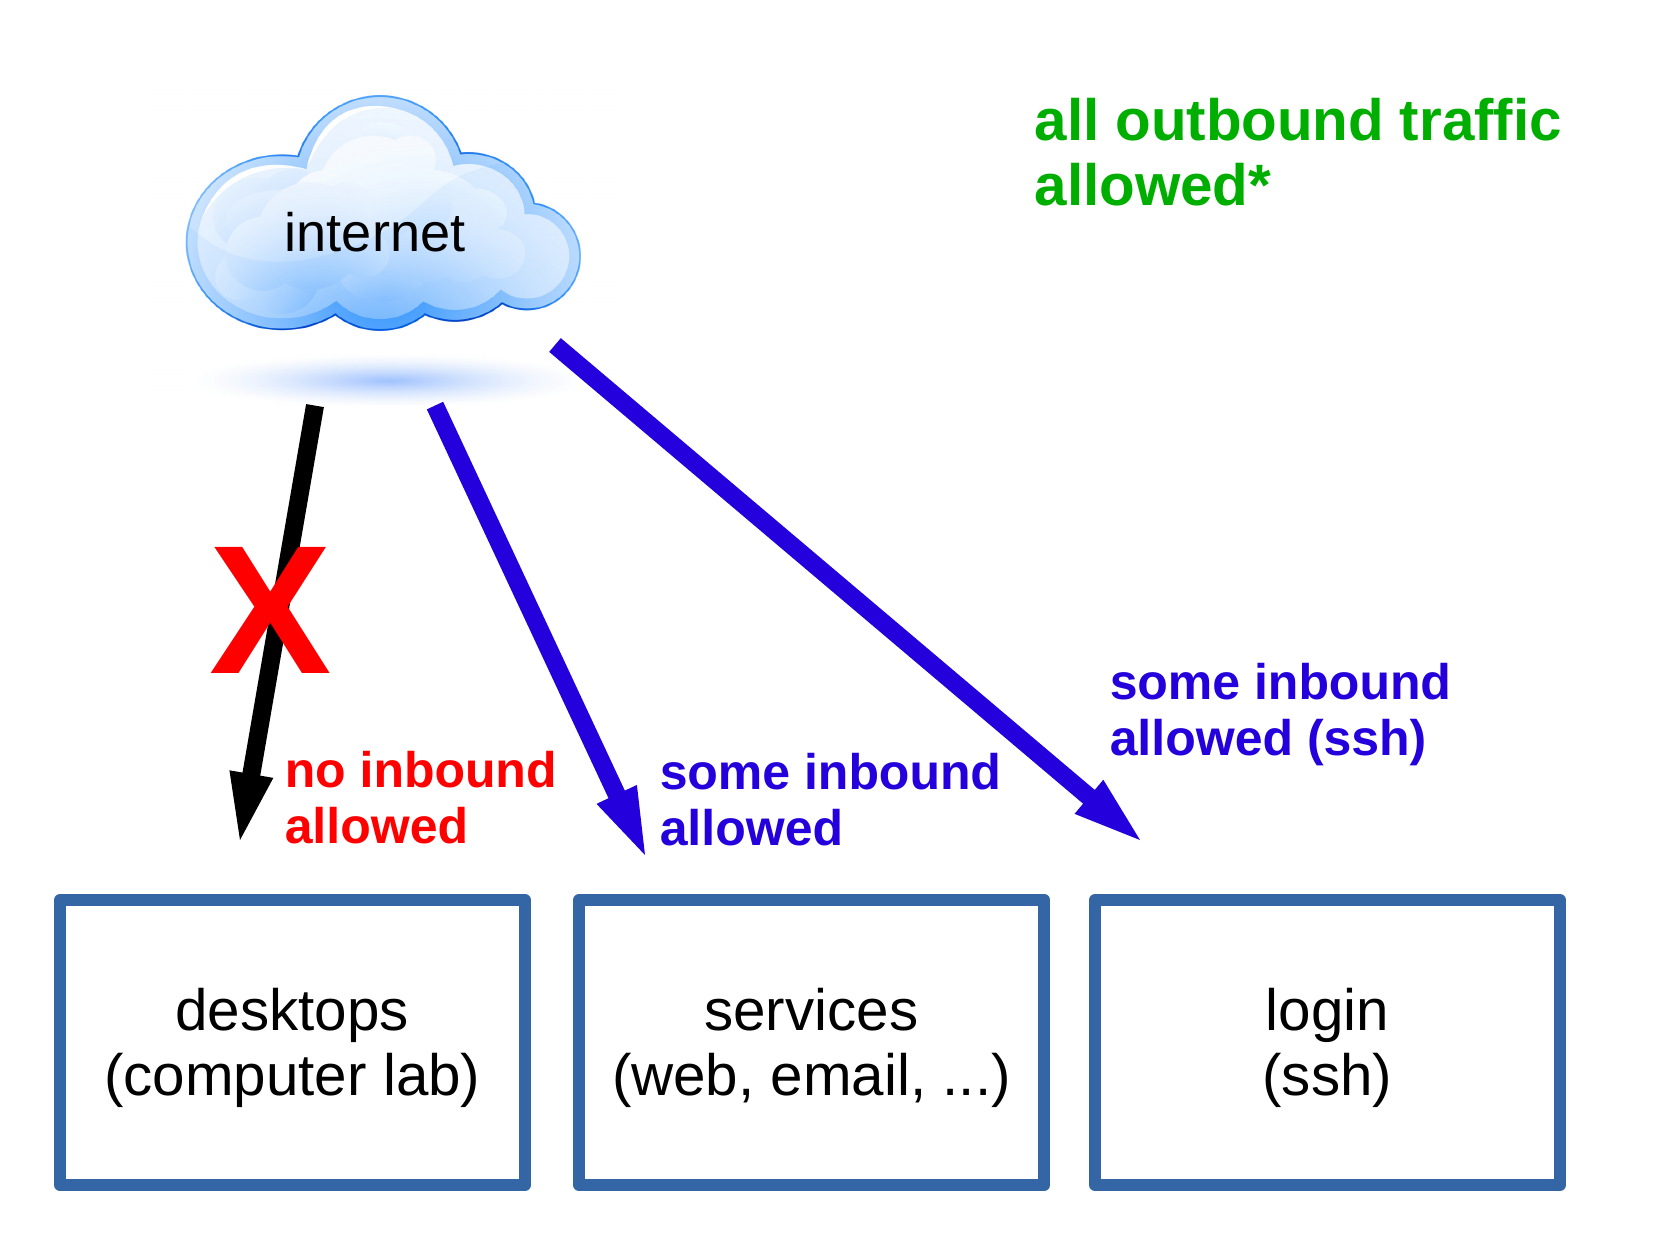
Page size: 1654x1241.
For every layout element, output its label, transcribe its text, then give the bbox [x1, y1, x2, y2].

text_box internet [270, 194, 796, 271]
text_box some inbound allowed (ssh) [1095, 647, 1471, 886]
text_box X [195, 500, 571, 721]
text_box no inbound allowed [270, 735, 646, 973]
text_box all outbound traffic allowed* [1020, 80, 1654, 226]
text_box login (ssh) [1095, 900, 1561, 1186]
text_box some inbound allowed [645, 737, 1021, 976]
text_box services (web, email, ...) [579, 900, 1045, 1186]
text_box X [490, 500, 571, 673]
picture [150, 74, 616, 406]
text_box desktops (computer lab) [60, 900, 526, 1186]
